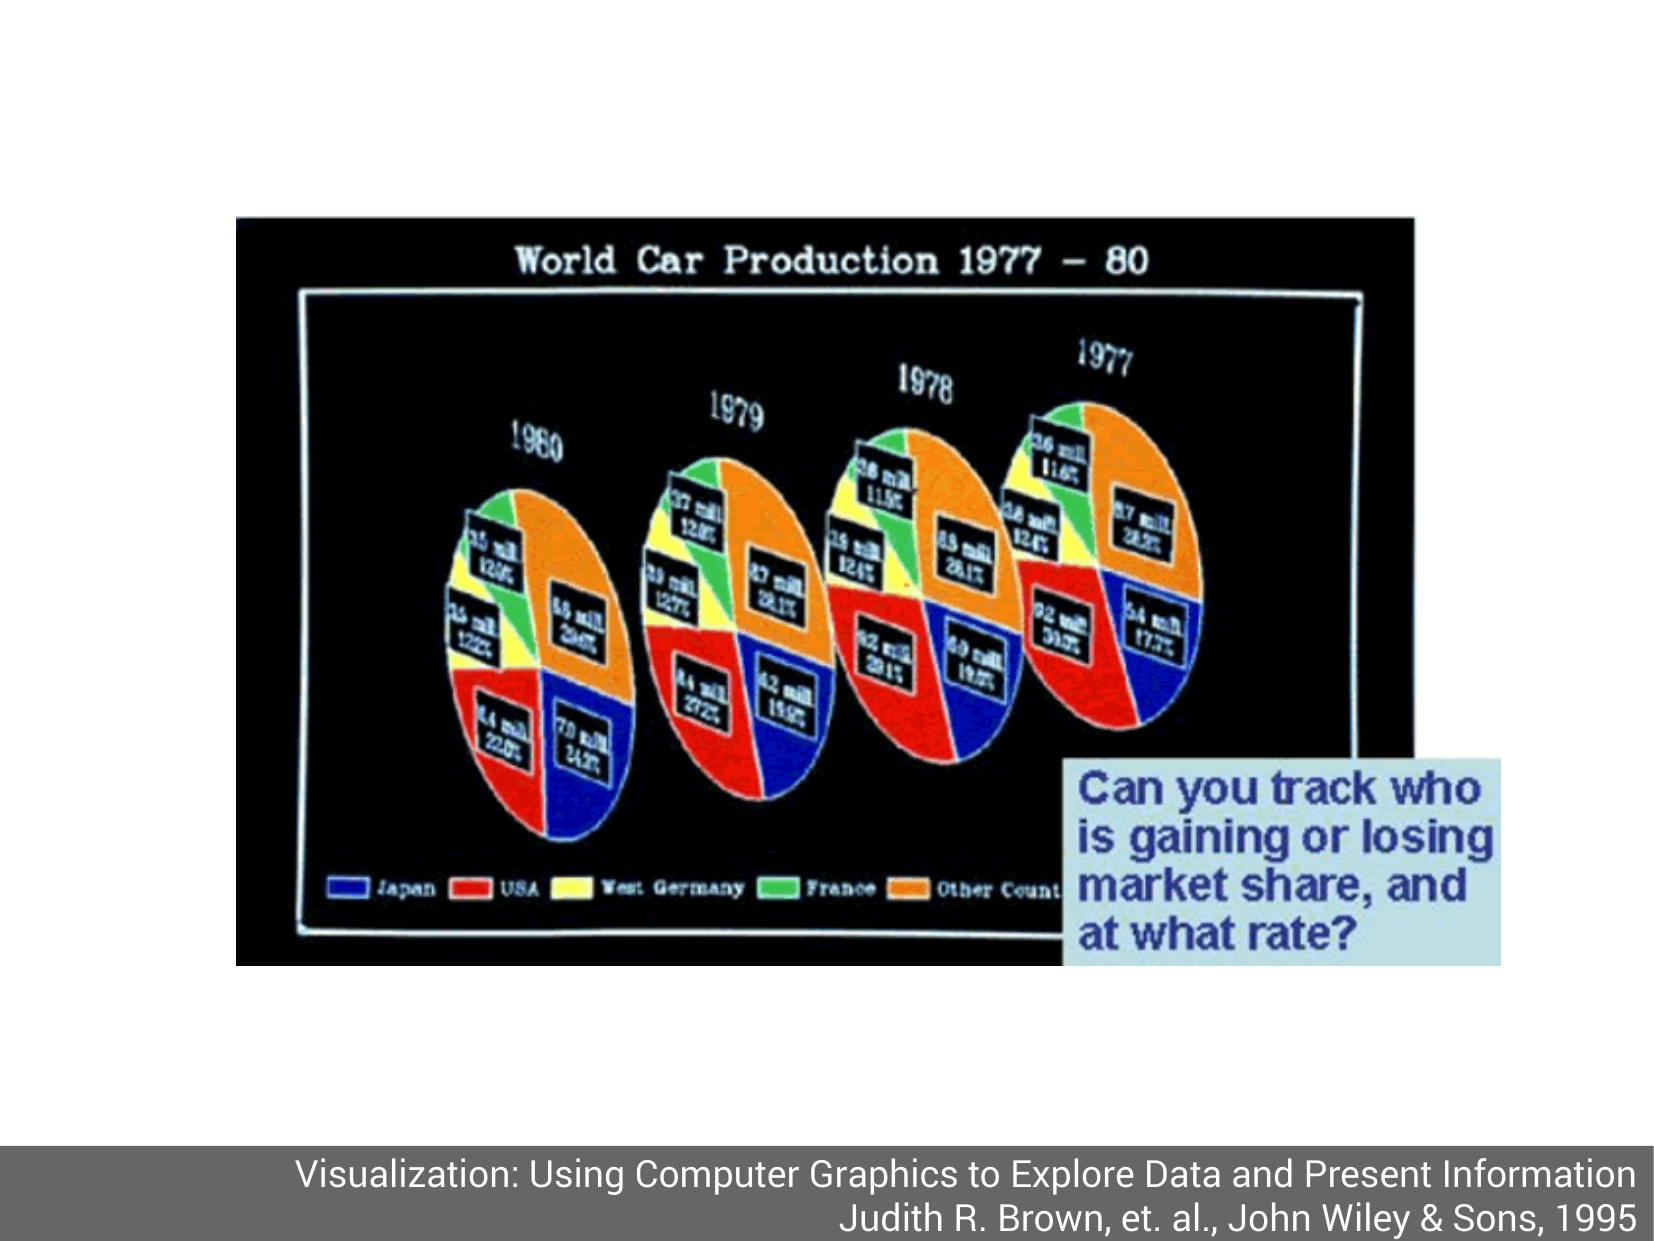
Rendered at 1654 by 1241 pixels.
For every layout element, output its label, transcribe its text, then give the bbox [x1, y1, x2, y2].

text_box [118, 118, 1536, 1063]
text_box Visualization: Using Computer Graphics to Explore Data and Present Information Judith R. Brown, et. al., John Wiley & Sons, 1995 [0, 1145, 1654, 1241]
picture [236, 215, 1501, 966]
